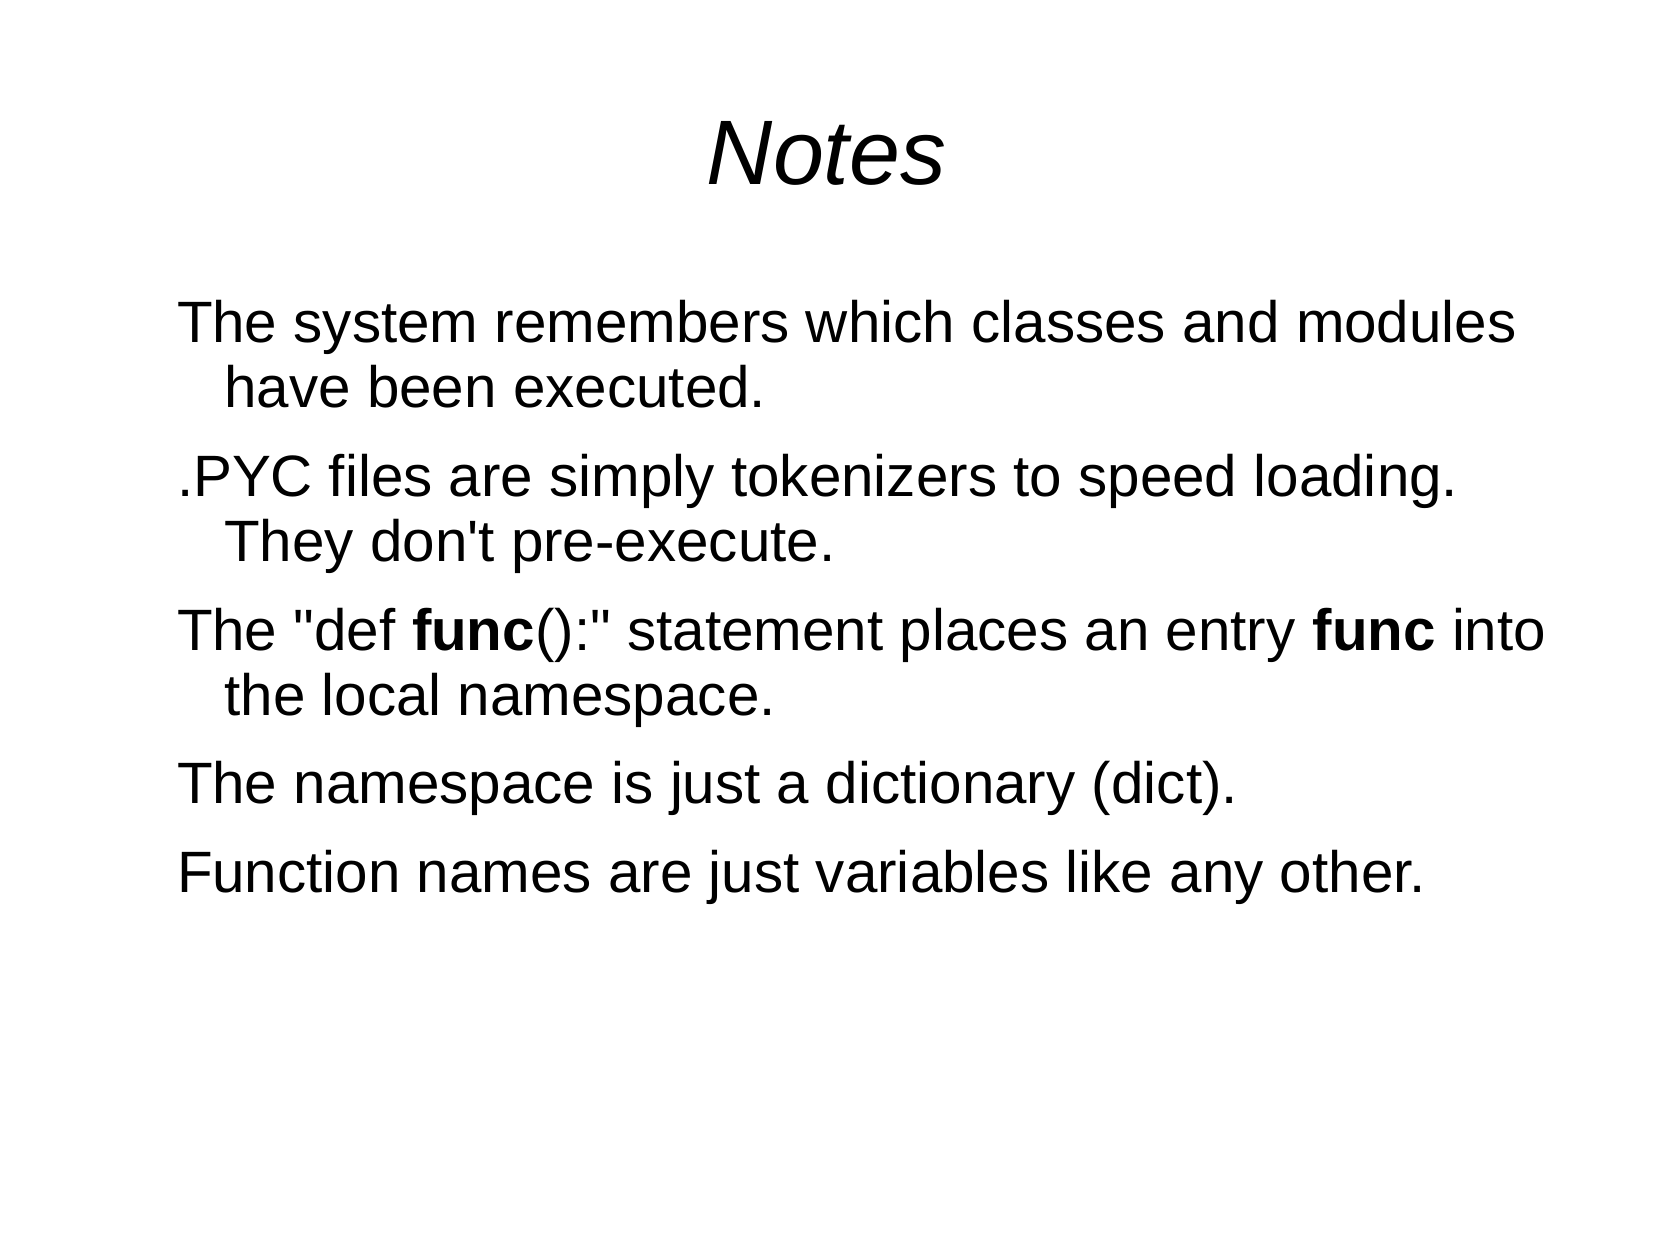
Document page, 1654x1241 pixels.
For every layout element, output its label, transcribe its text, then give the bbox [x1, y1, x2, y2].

title Notes [82, 56, 1571, 250]
list The system remembers which classes and modules have been executed. .PYC files are simply tokenizers to speed loading. They don't pre-execute. The "def func():" statement places an entry func into the local namespace. The namespace is just a dictionary (dict). Function names are just variables like any other. [82, 290, 1571, 1094]
